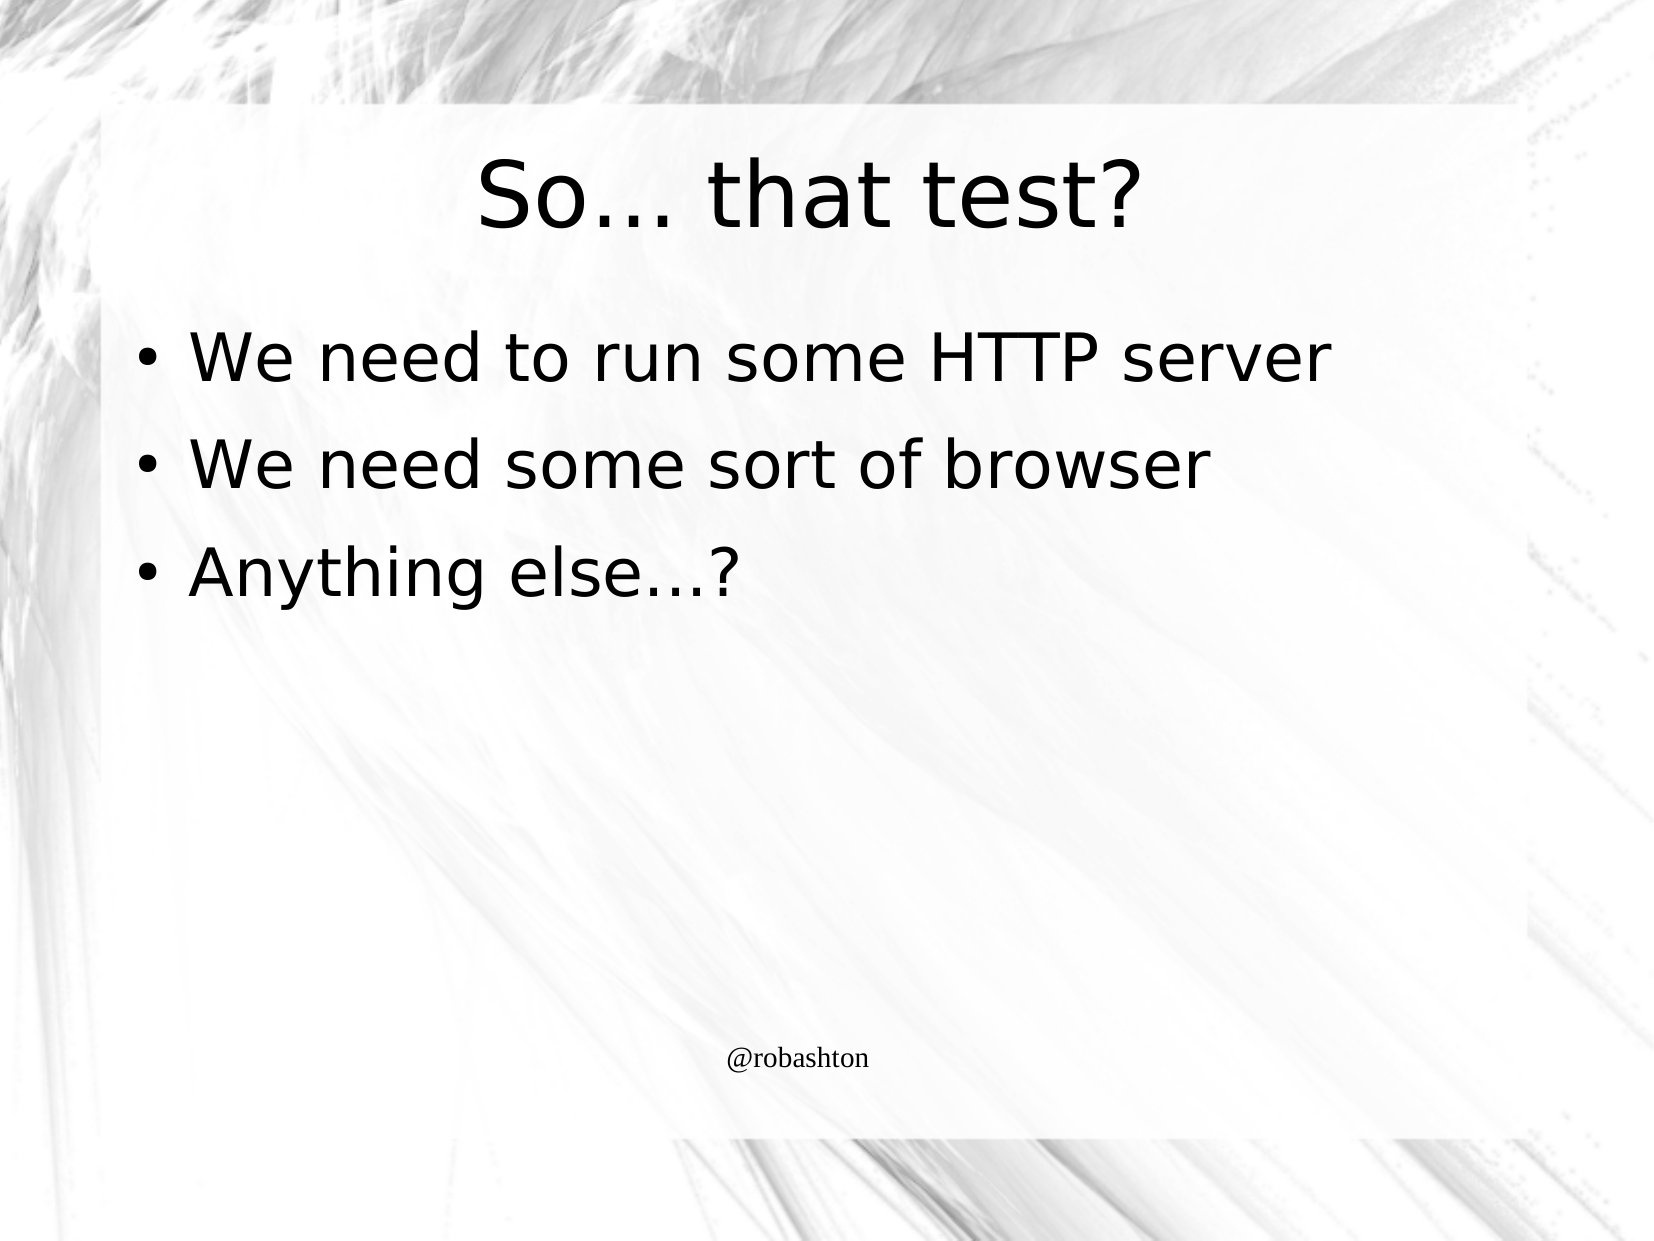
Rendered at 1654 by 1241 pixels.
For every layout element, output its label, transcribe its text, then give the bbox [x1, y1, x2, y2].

list We need to run some HTTP server We need some sort of browser Anything else...? [118, 319, 1571, 1040]
picture [0, 0, 1654, 1241]
title So... that test? [118, 112, 1506, 281]
